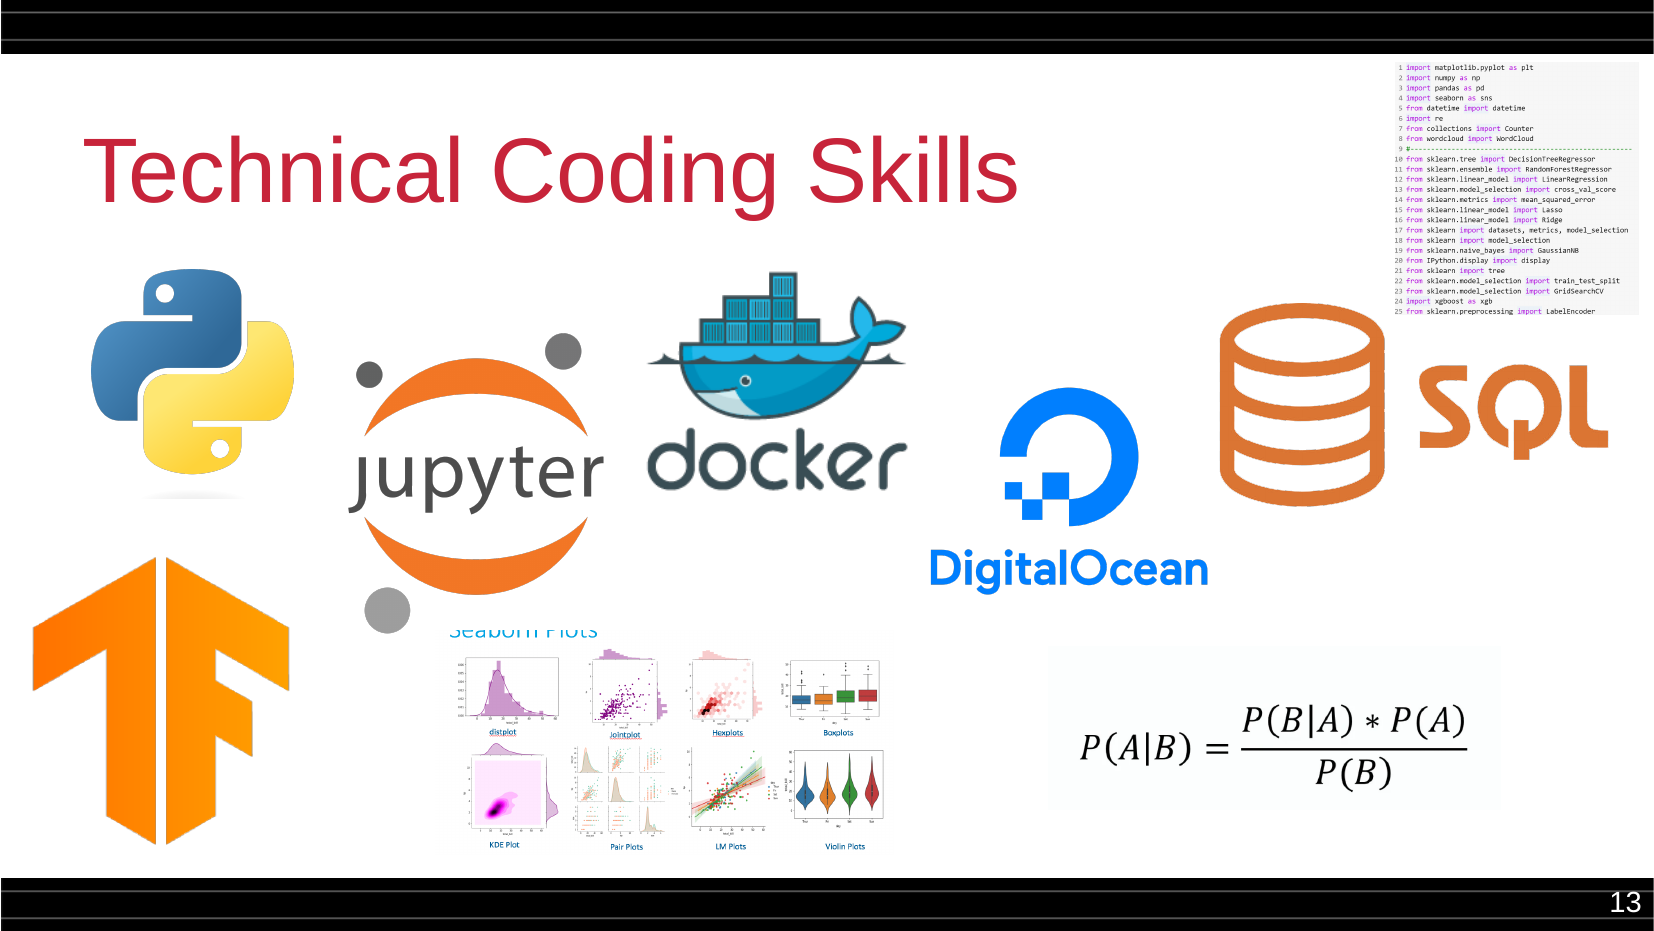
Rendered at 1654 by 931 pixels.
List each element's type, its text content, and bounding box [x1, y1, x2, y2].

picture [345, 62, 1639, 856]
picture [1048, 646, 1501, 811]
picture [15, 554, 307, 847]
title Technical Coding Skills [82, 67, 1395, 273]
picture [1, 878, 1654, 931]
picture [91, 269, 301, 499]
picture [1, 0, 1654, 54]
